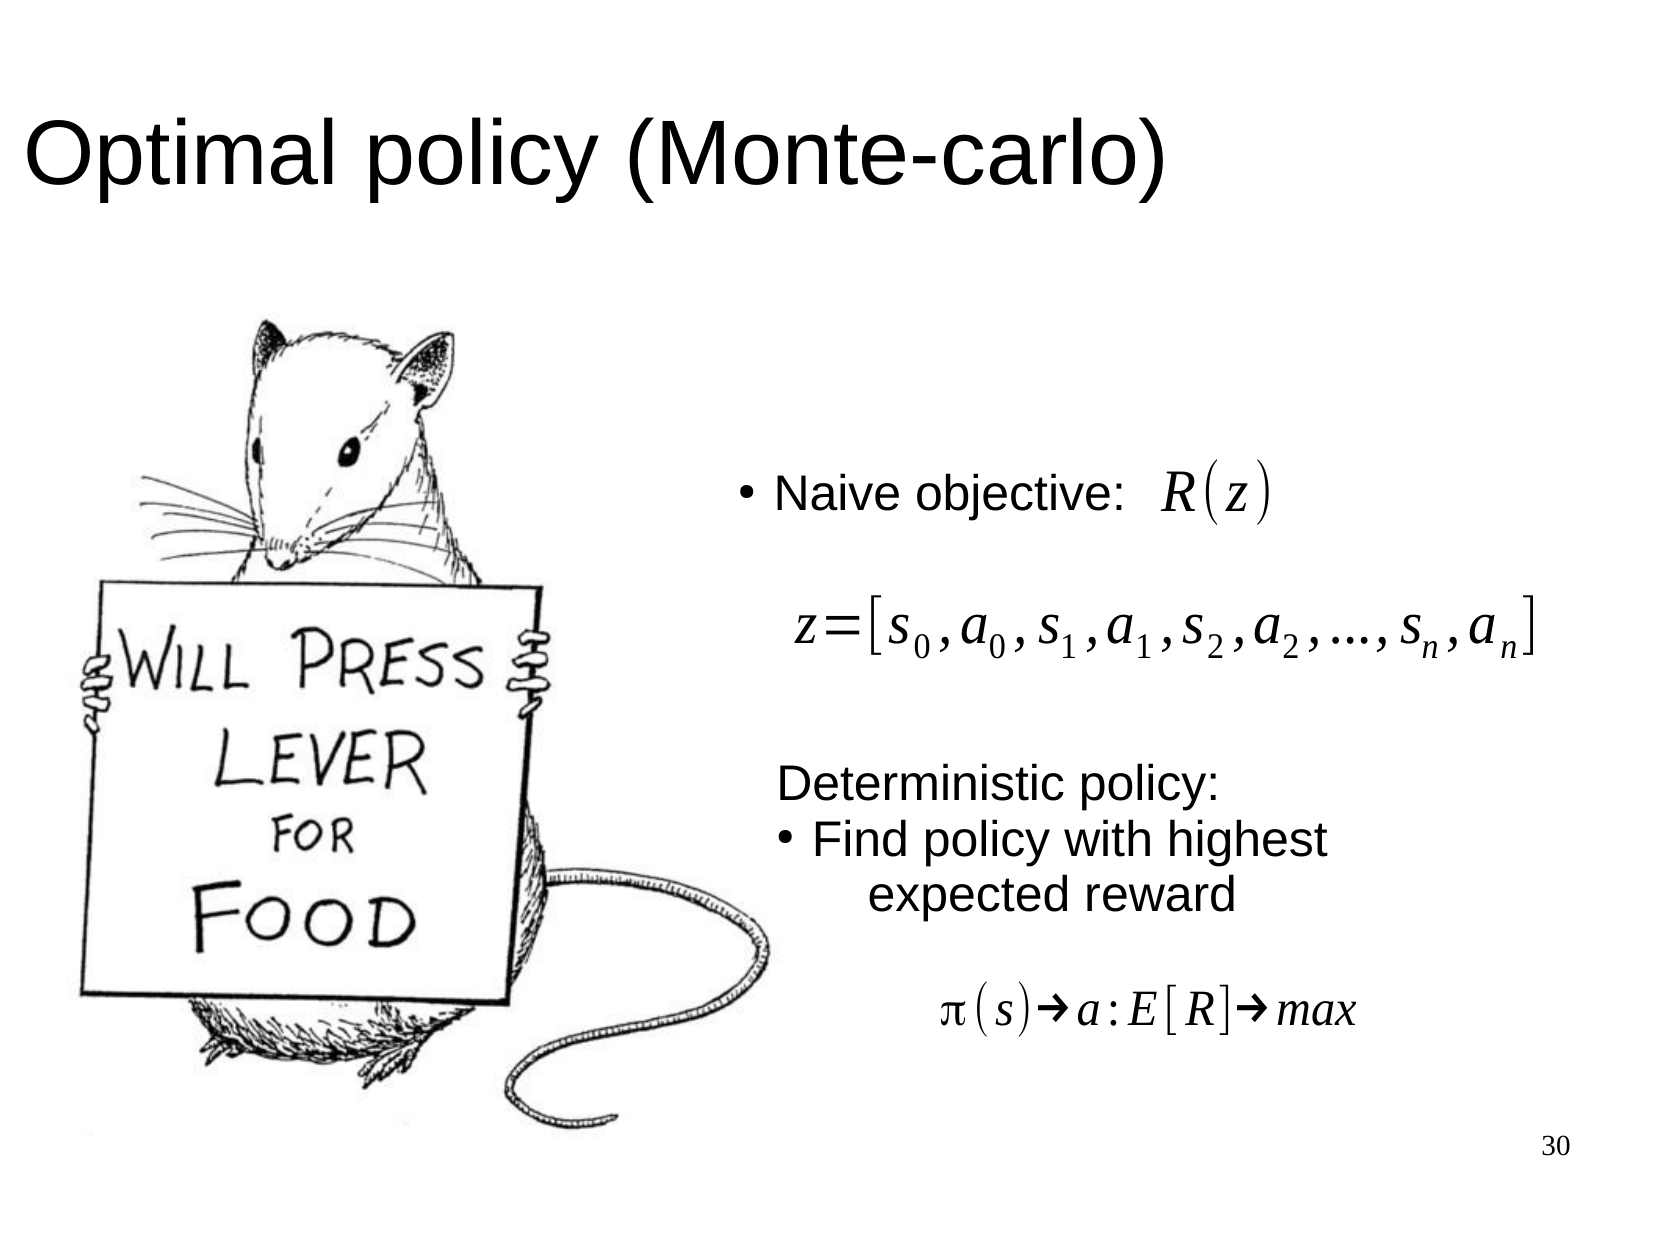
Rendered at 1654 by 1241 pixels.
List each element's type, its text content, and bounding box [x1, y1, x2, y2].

chart [1143, 455, 1288, 528]
text_box Deterministic policy: Find policy with highest expected reward [740, 754, 1654, 924]
title Optimal policy (Monte-carlo) [23, 49, 1512, 257]
chart [777, 591, 1552, 668]
chart [928, 977, 1372, 1039]
text_box Naive objective: [738, 464, 1654, 578]
picture [0, 250, 791, 1241]
